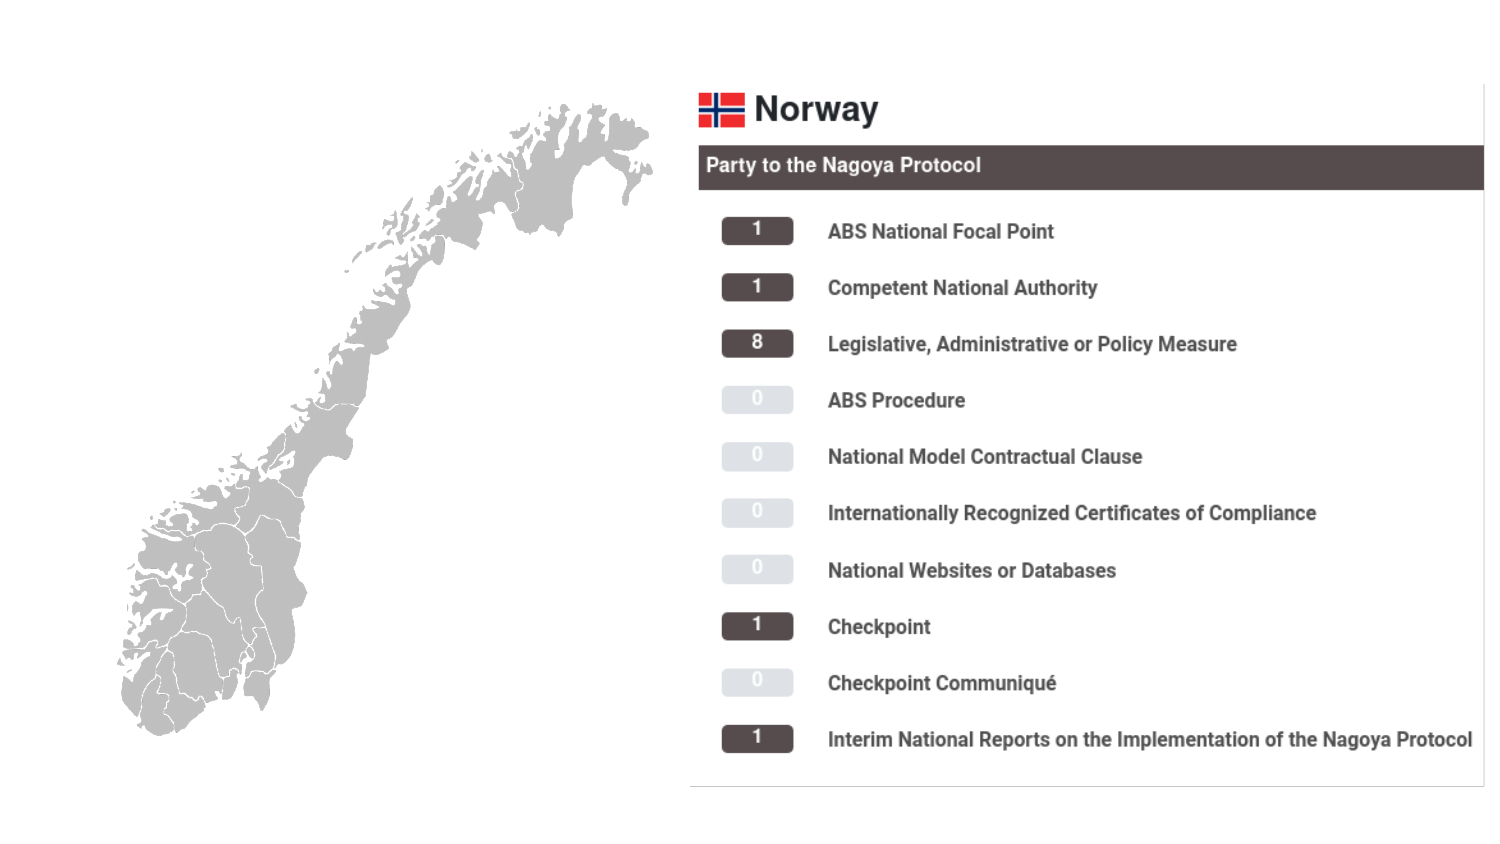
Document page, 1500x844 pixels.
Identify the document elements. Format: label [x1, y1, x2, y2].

picture [690, 84, 1488, 789]
picture [117, 103, 653, 736]
